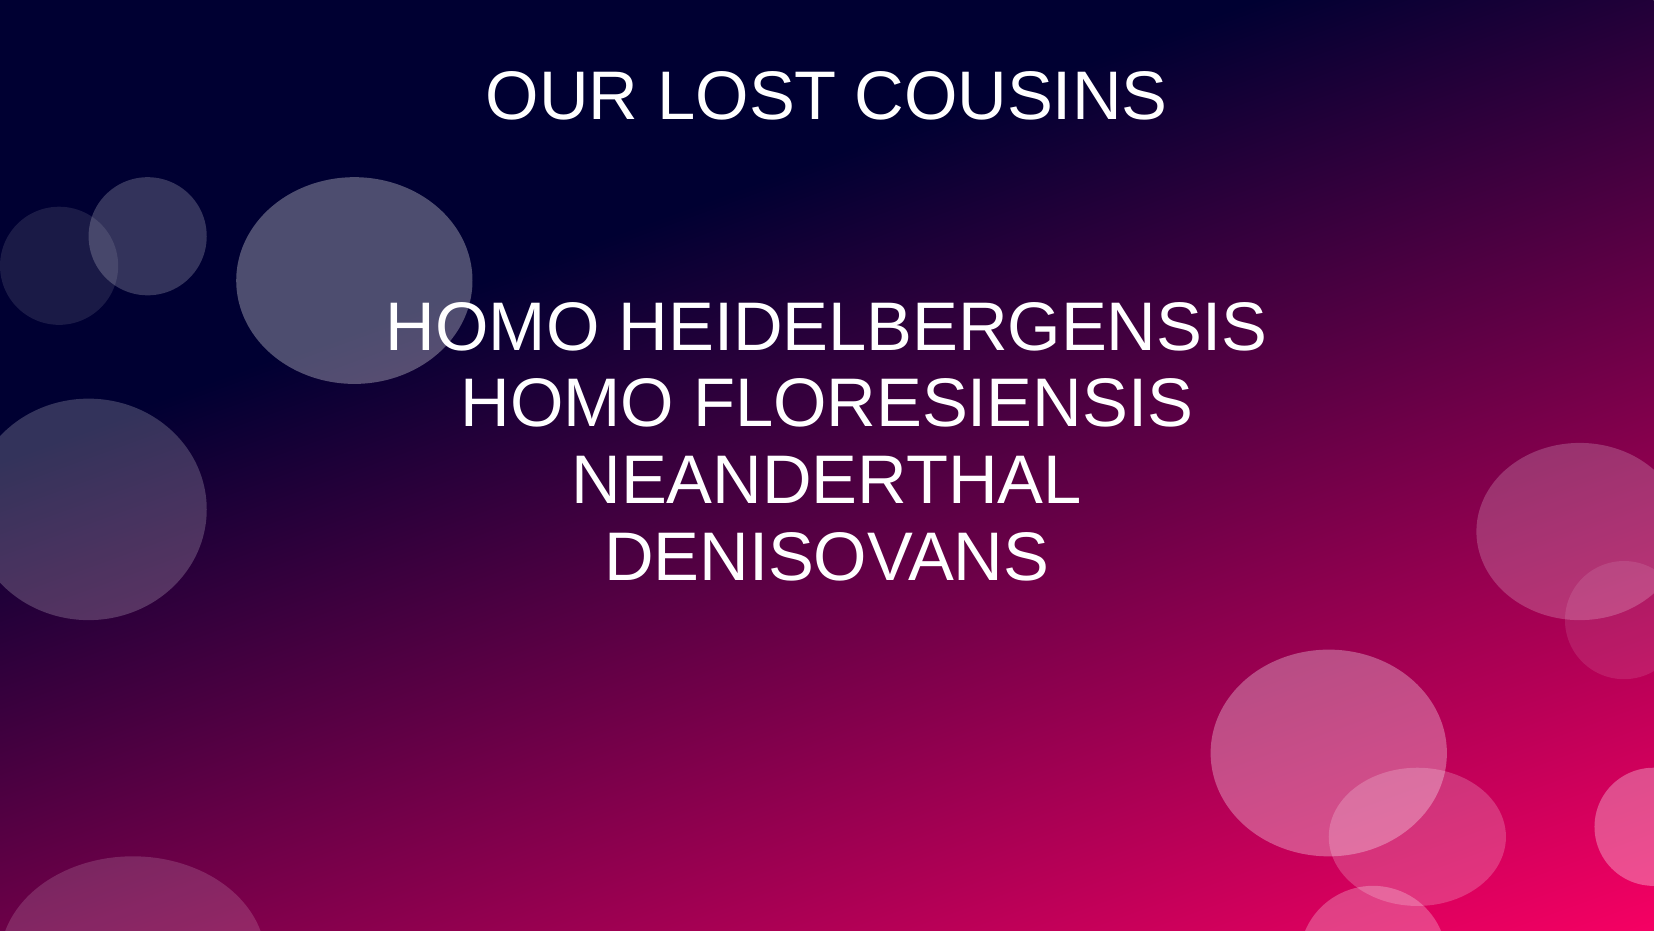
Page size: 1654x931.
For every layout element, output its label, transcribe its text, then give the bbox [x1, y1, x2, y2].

title OUR LOST COUSINS HOMO HEIDELBERGENSIS HOMO FLORESIENSIS NEANDERTHAL DENISOVANS [82, 57, 1571, 672]
